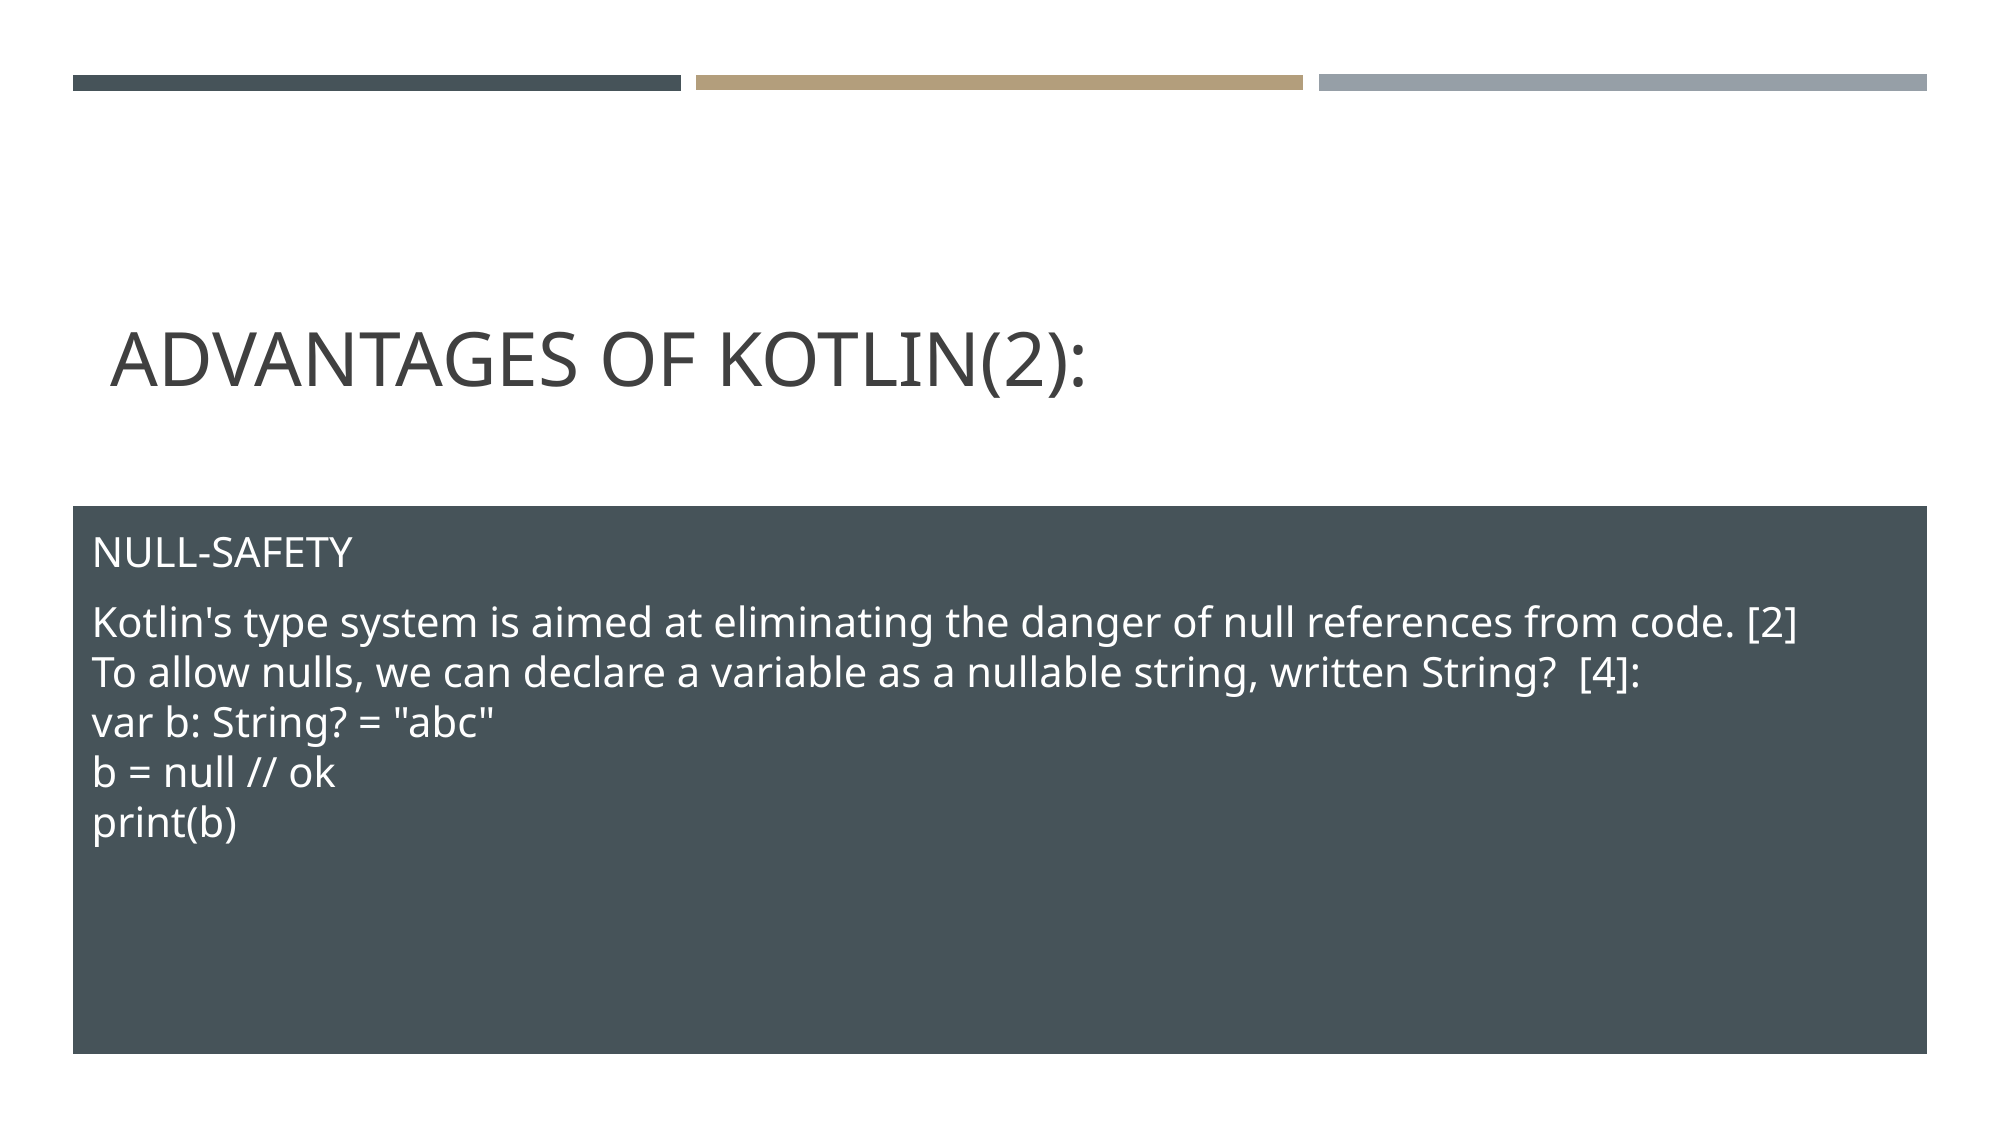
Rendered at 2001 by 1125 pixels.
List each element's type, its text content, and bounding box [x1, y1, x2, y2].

title Advantages of kotlin(2): [95, 167, 1899, 410]
subtitle Null-safety Kotlin's type system is aimed at eliminating the danger of null references from code. [2] To allow nulls, we can declare a variable as a nullable string, written String? [4]: var b: String? = "abc" b = null // ok print(b) [76, 518, 1904, 1021]
